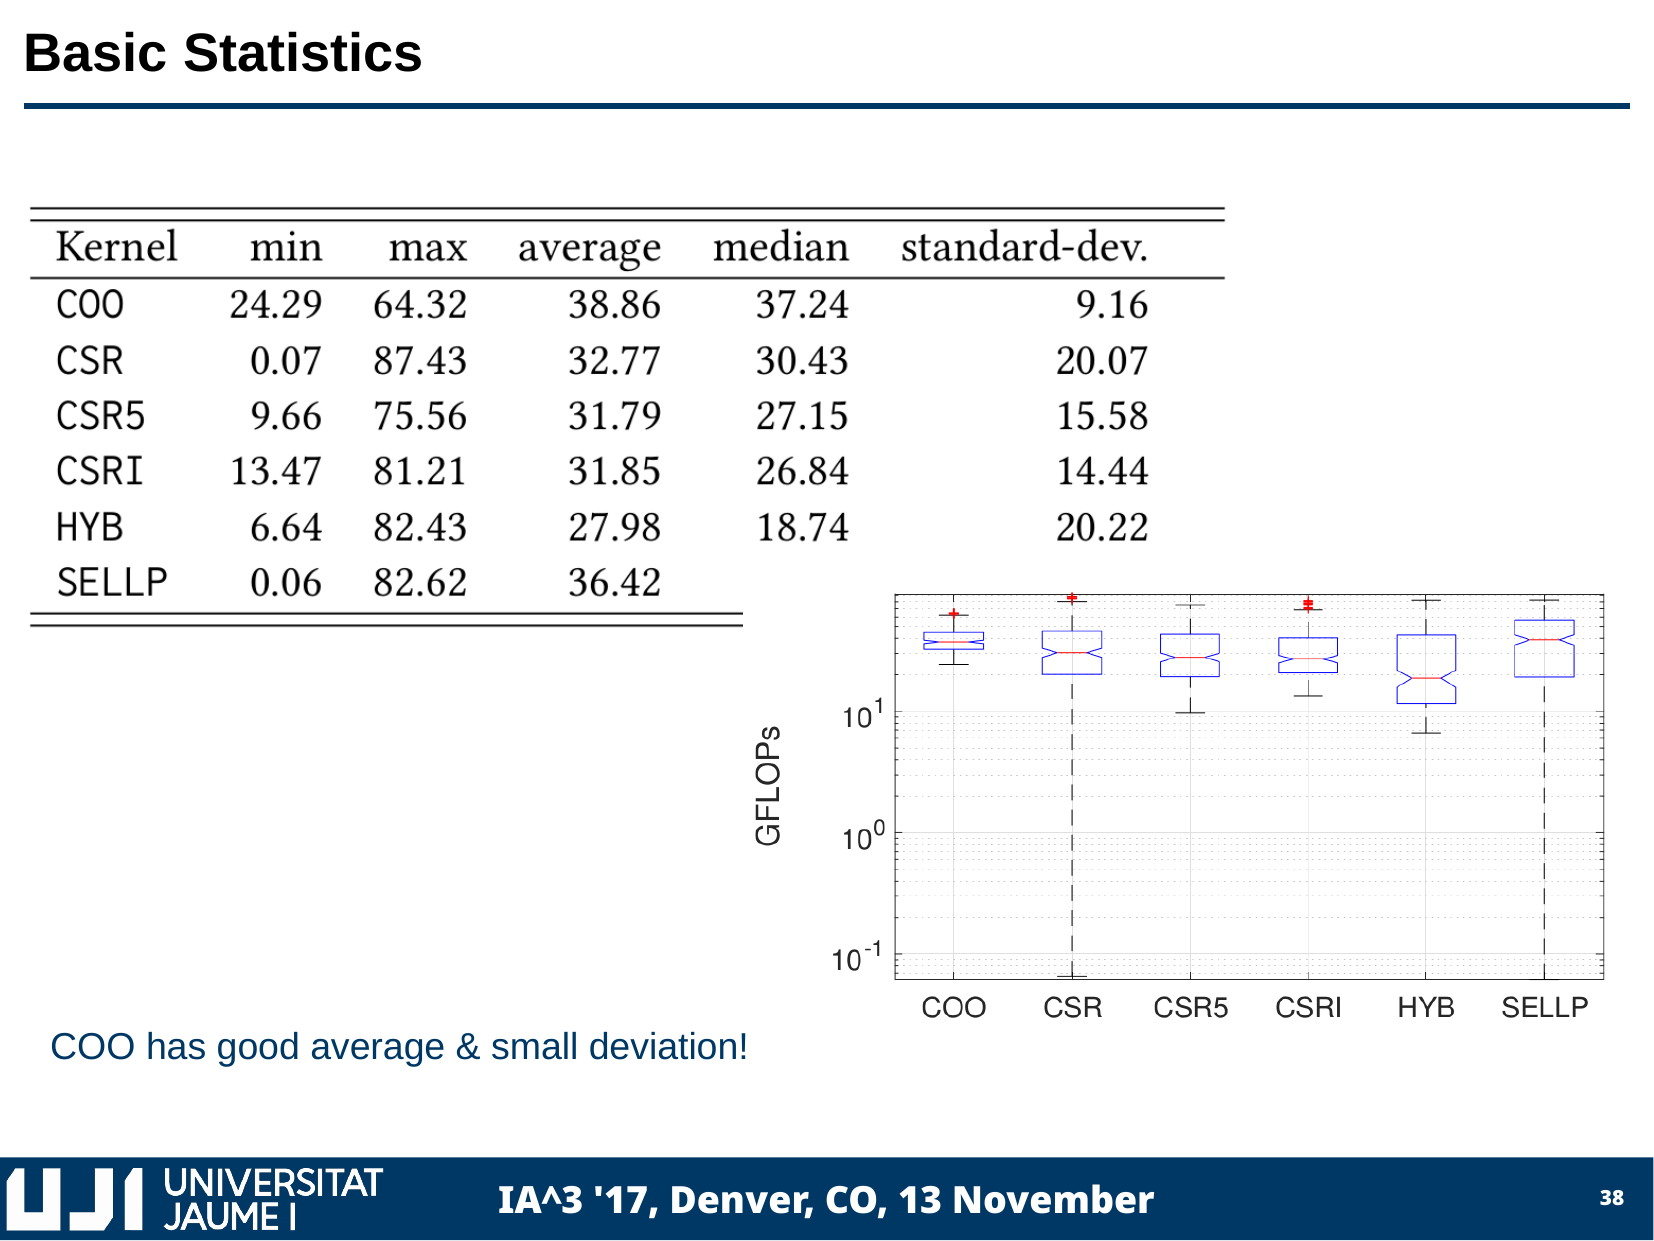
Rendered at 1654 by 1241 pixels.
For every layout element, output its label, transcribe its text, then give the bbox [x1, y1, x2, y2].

picture [23, 200, 1630, 1028]
title Basic Statistics [23, 0, 1630, 107]
picture [0, 1158, 390, 1241]
text_box COO has good average & small deviation! [35, 1018, 765, 1076]
